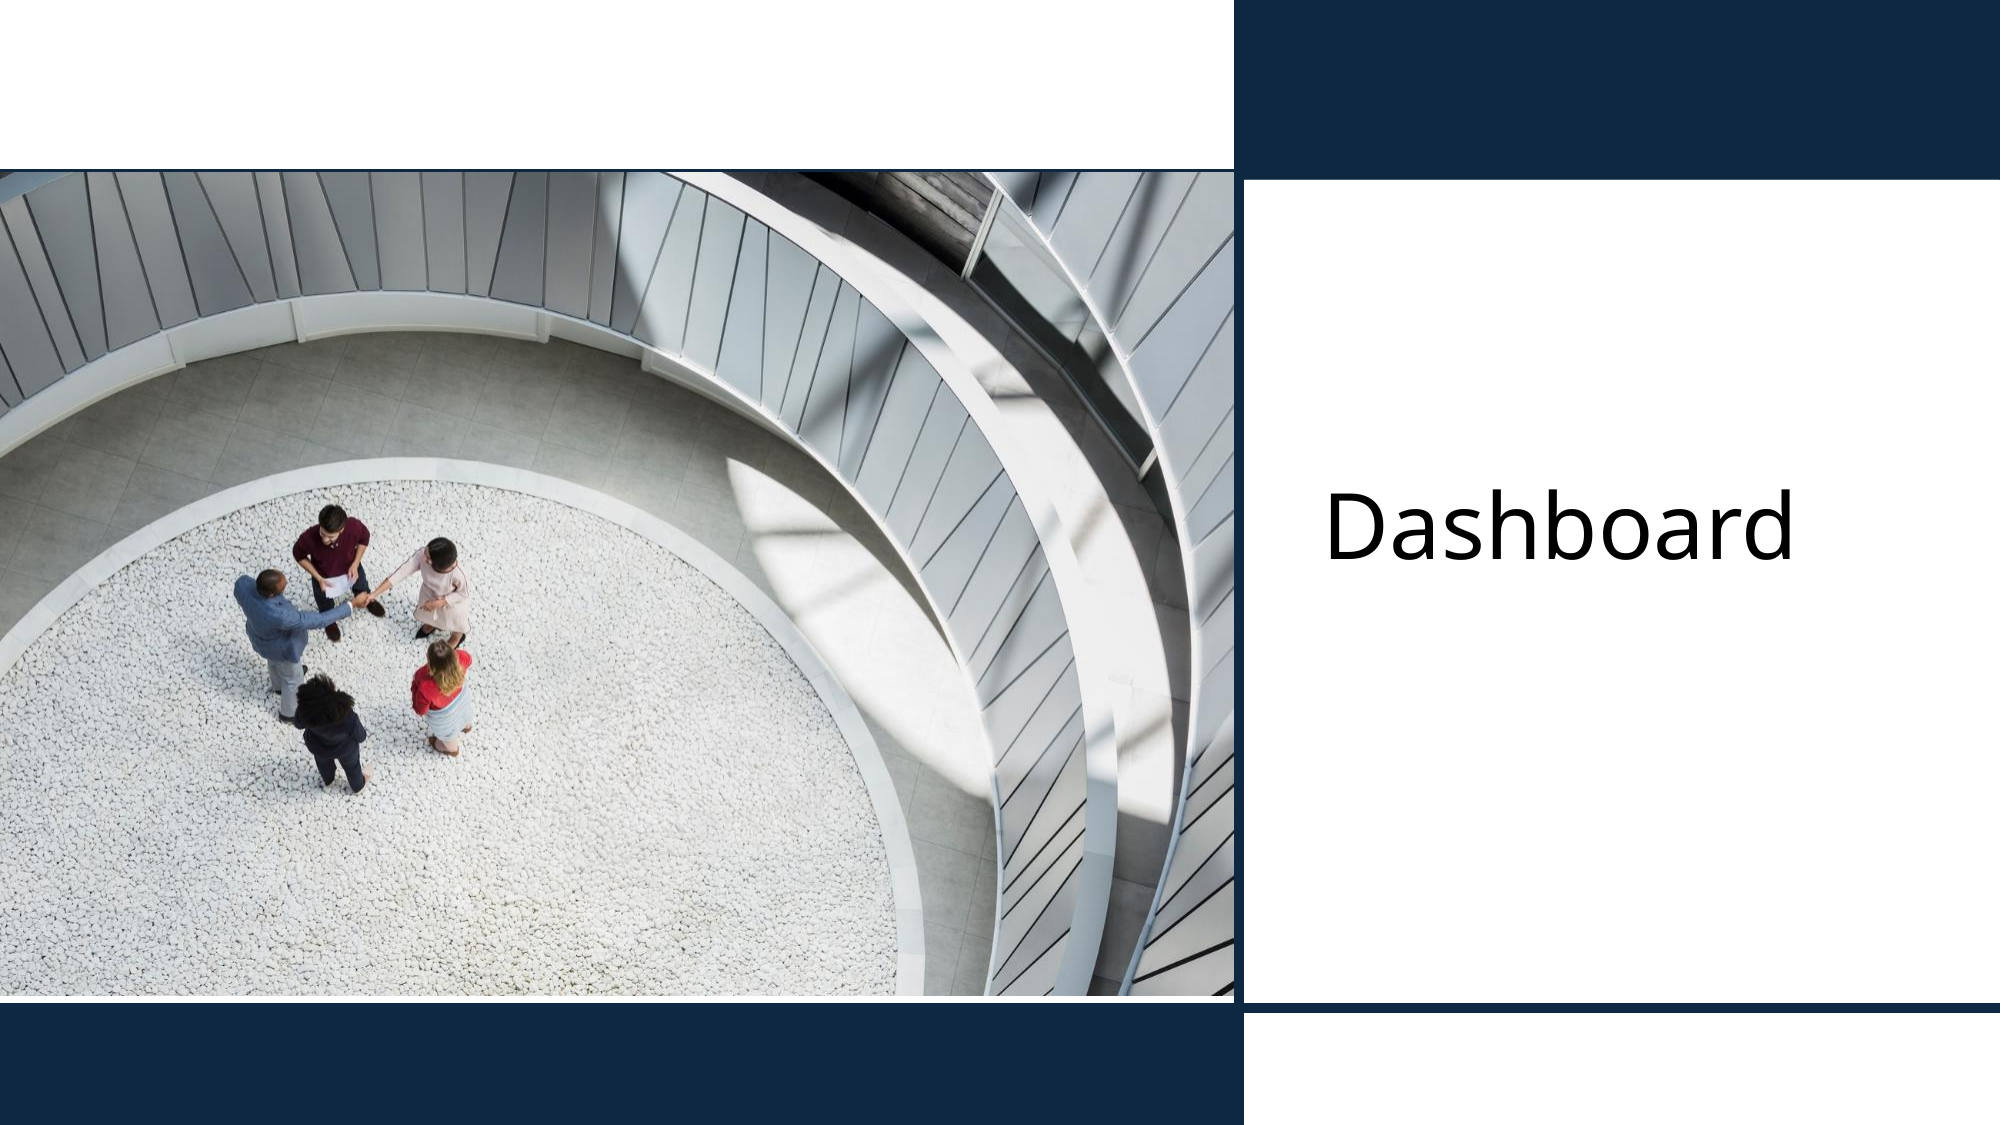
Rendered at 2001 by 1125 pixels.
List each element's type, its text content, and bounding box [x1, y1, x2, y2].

title Dashboard [1308, 280, 1924, 696]
picture [0, 172, 1234, 996]
